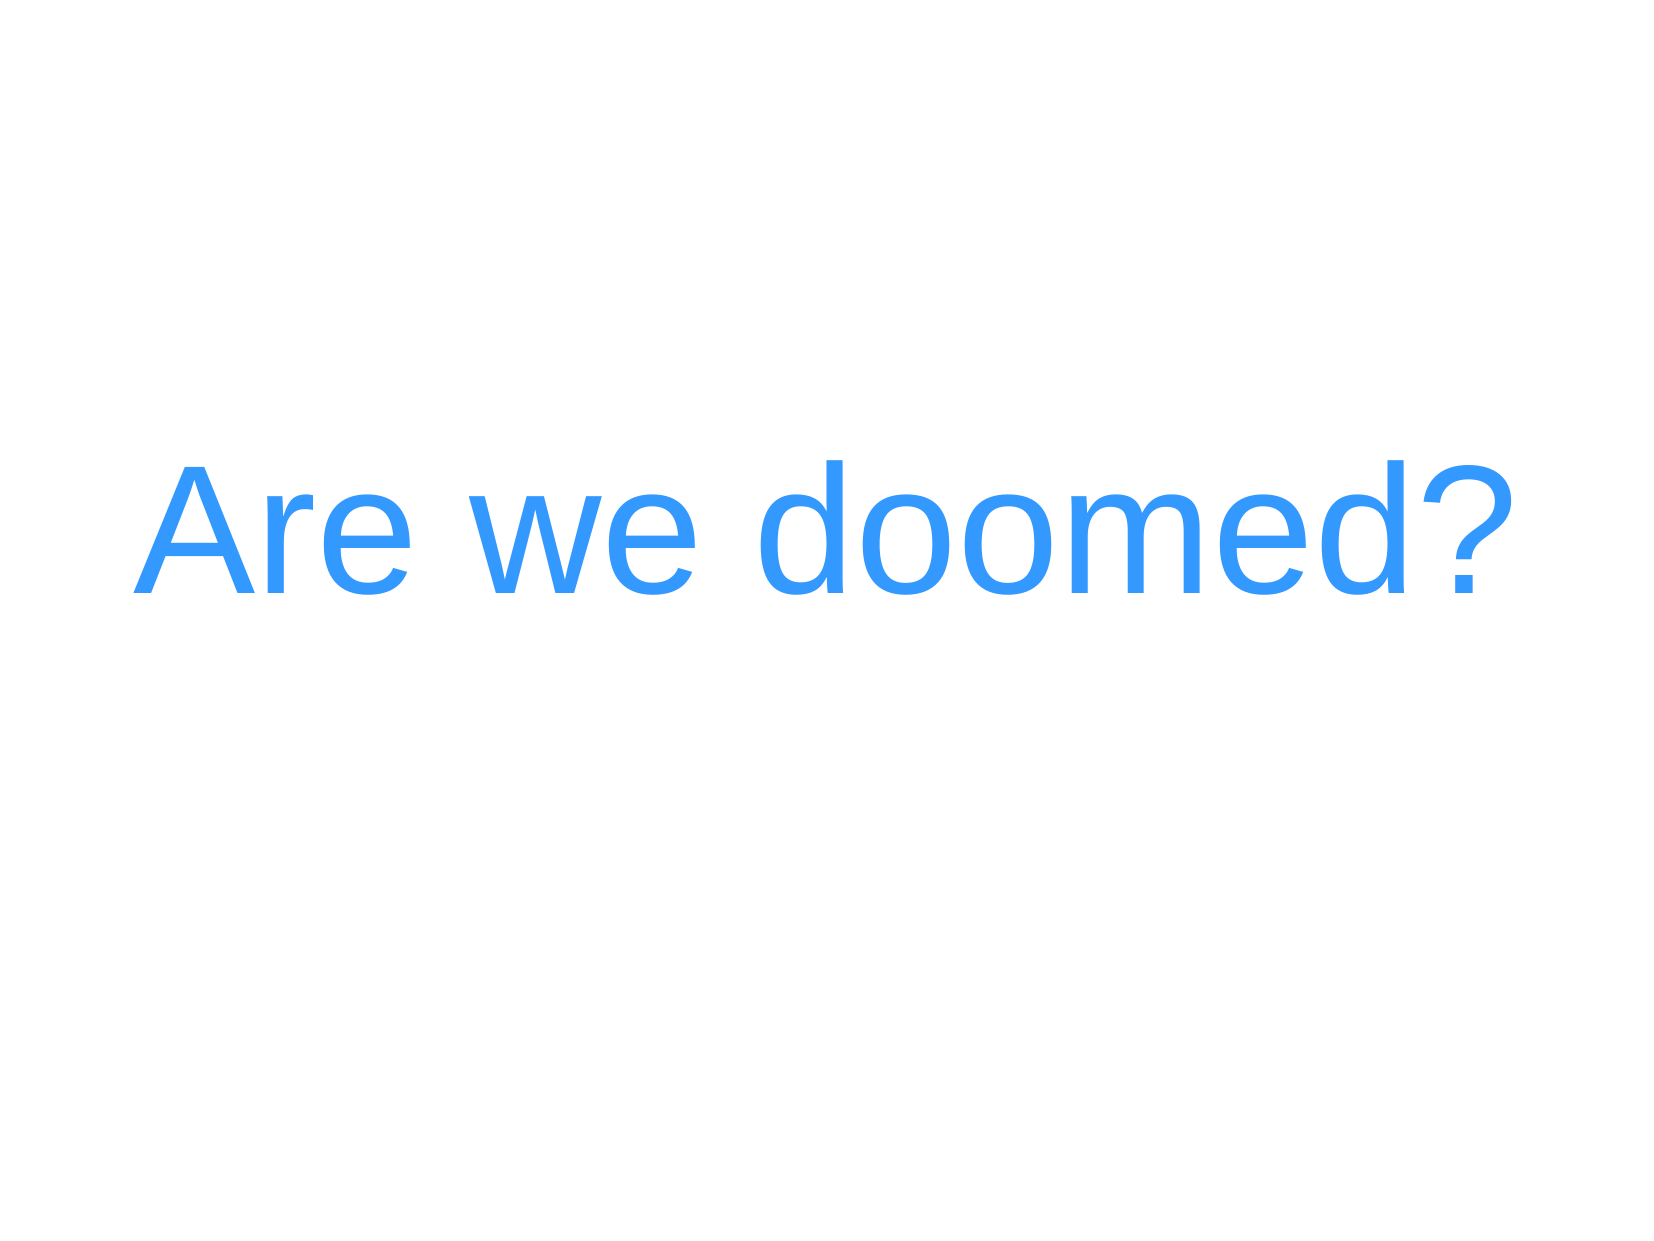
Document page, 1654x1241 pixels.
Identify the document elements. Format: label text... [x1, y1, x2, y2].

subtitle Are we doomed? [82, 49, 1571, 1010]
